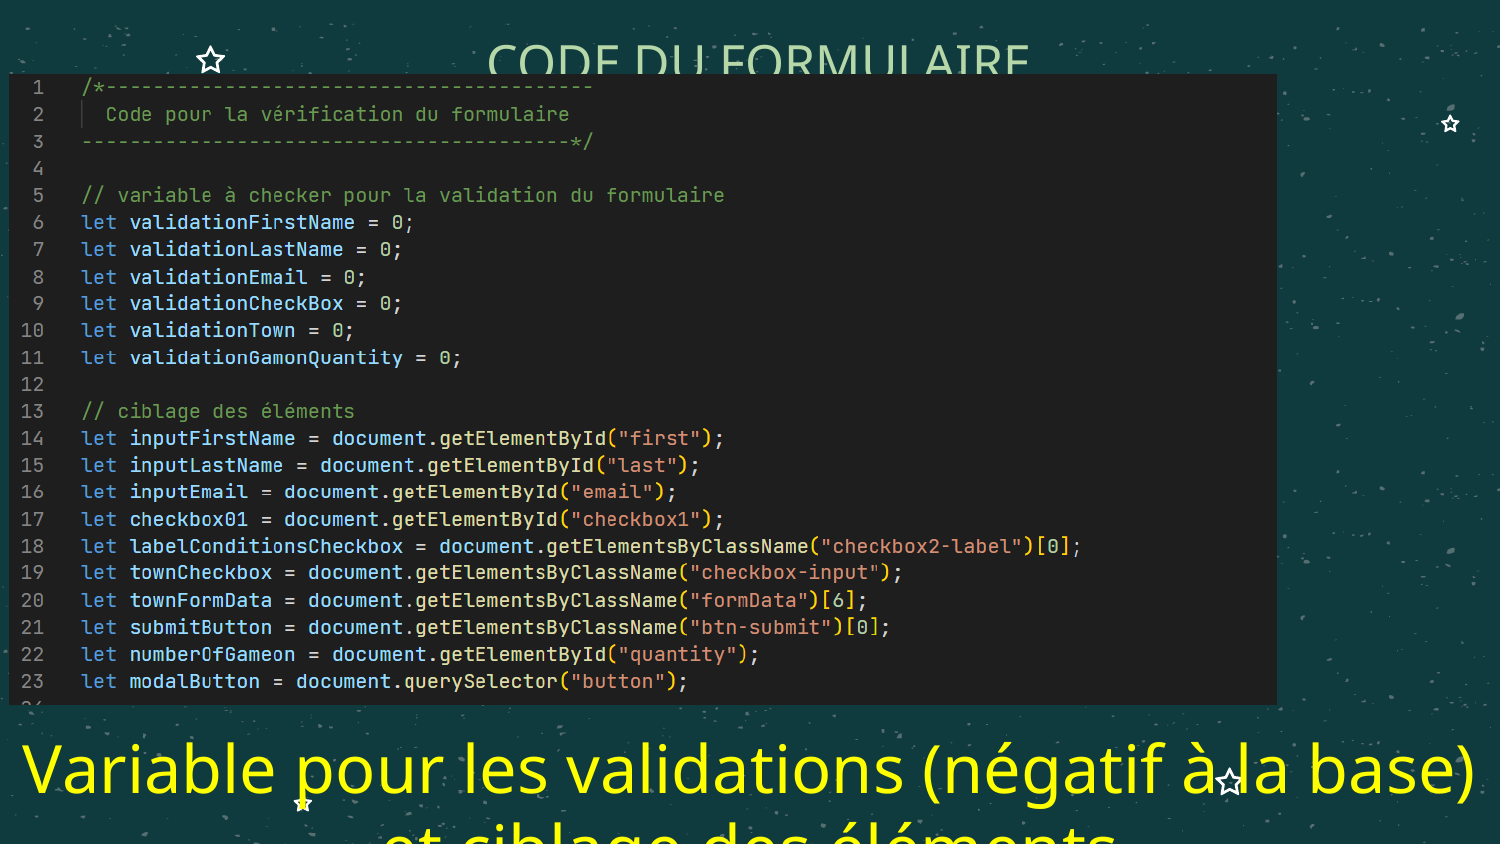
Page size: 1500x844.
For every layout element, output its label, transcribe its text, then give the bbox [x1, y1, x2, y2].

title CODE DU FORMULAIRE [294, 31, 1224, 74]
text_box Variable pour les validations (négatif à la base) et ciblage des éléments [0, 726, 1500, 787]
picture [9, 74, 1277, 705]
